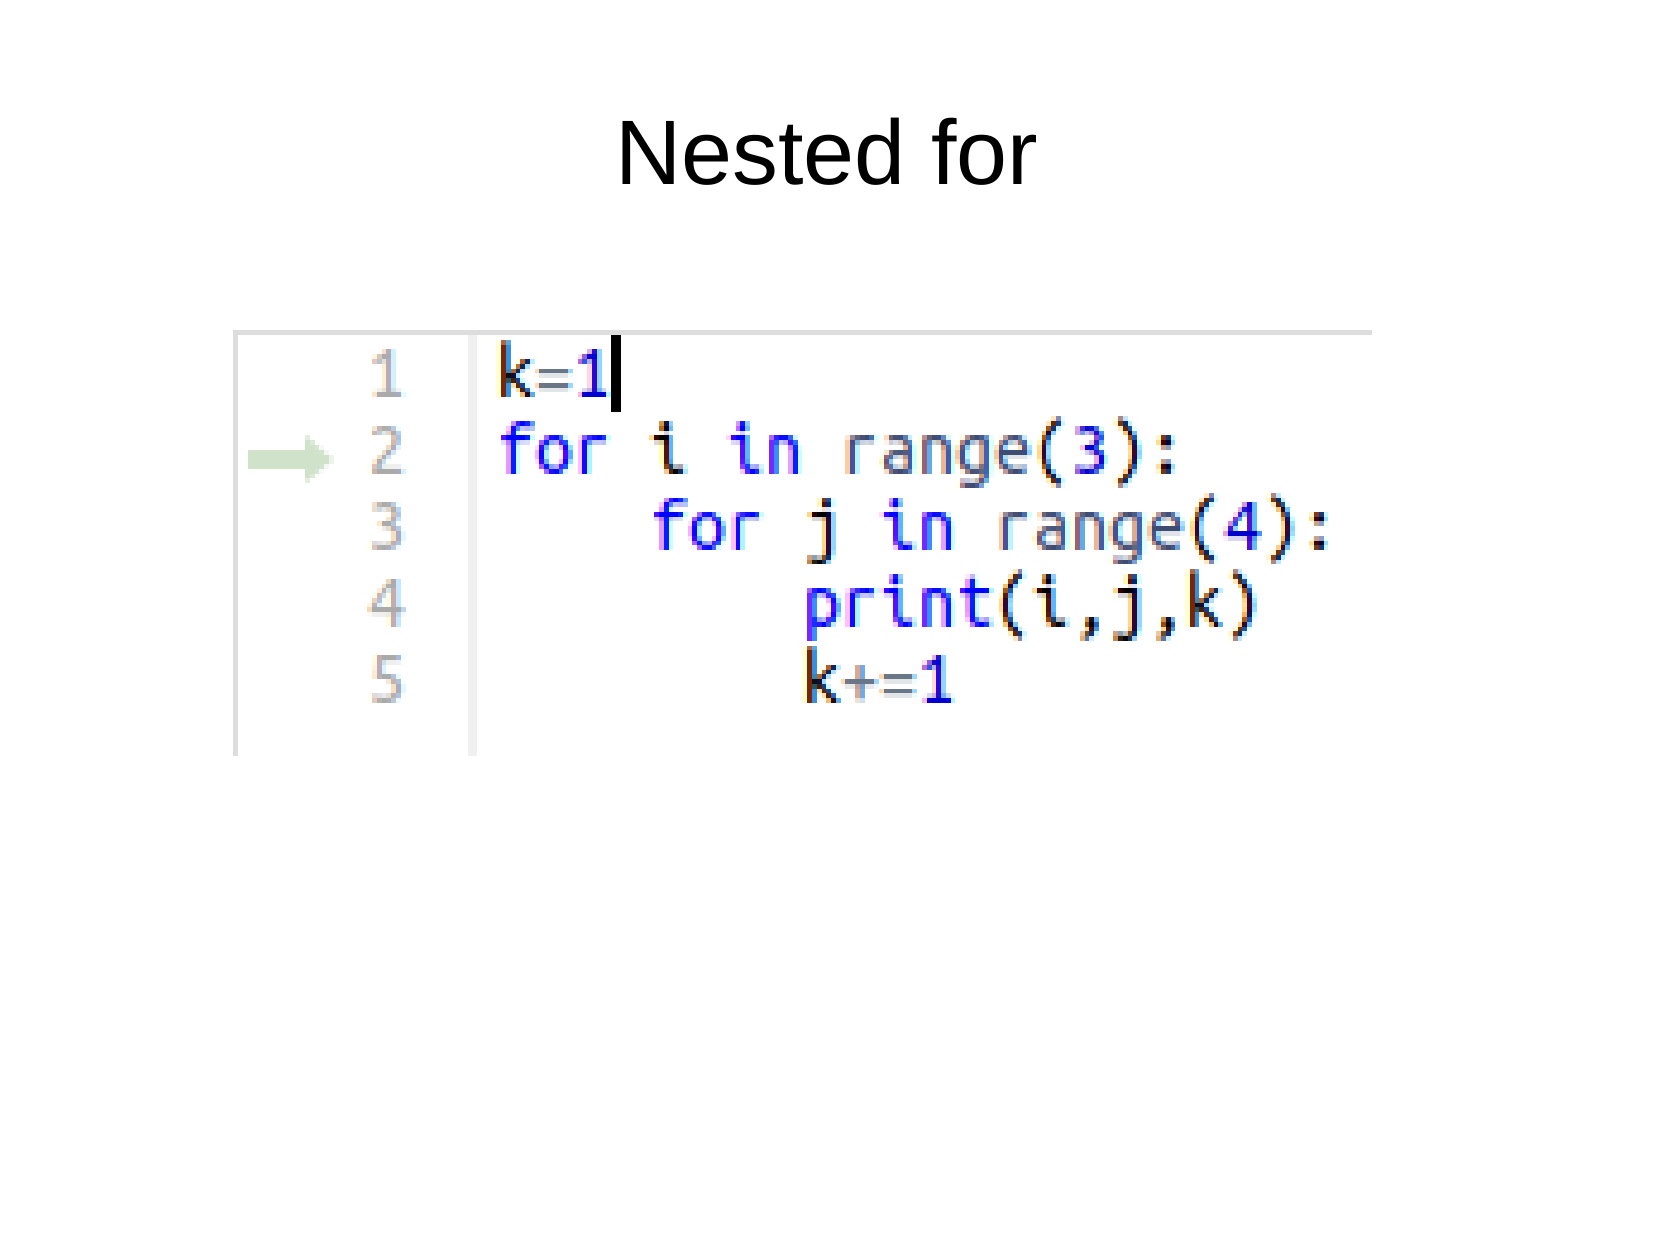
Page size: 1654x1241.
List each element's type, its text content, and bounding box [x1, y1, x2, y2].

picture [210, 307, 1372, 756]
title Nested for [82, 49, 1571, 257]
